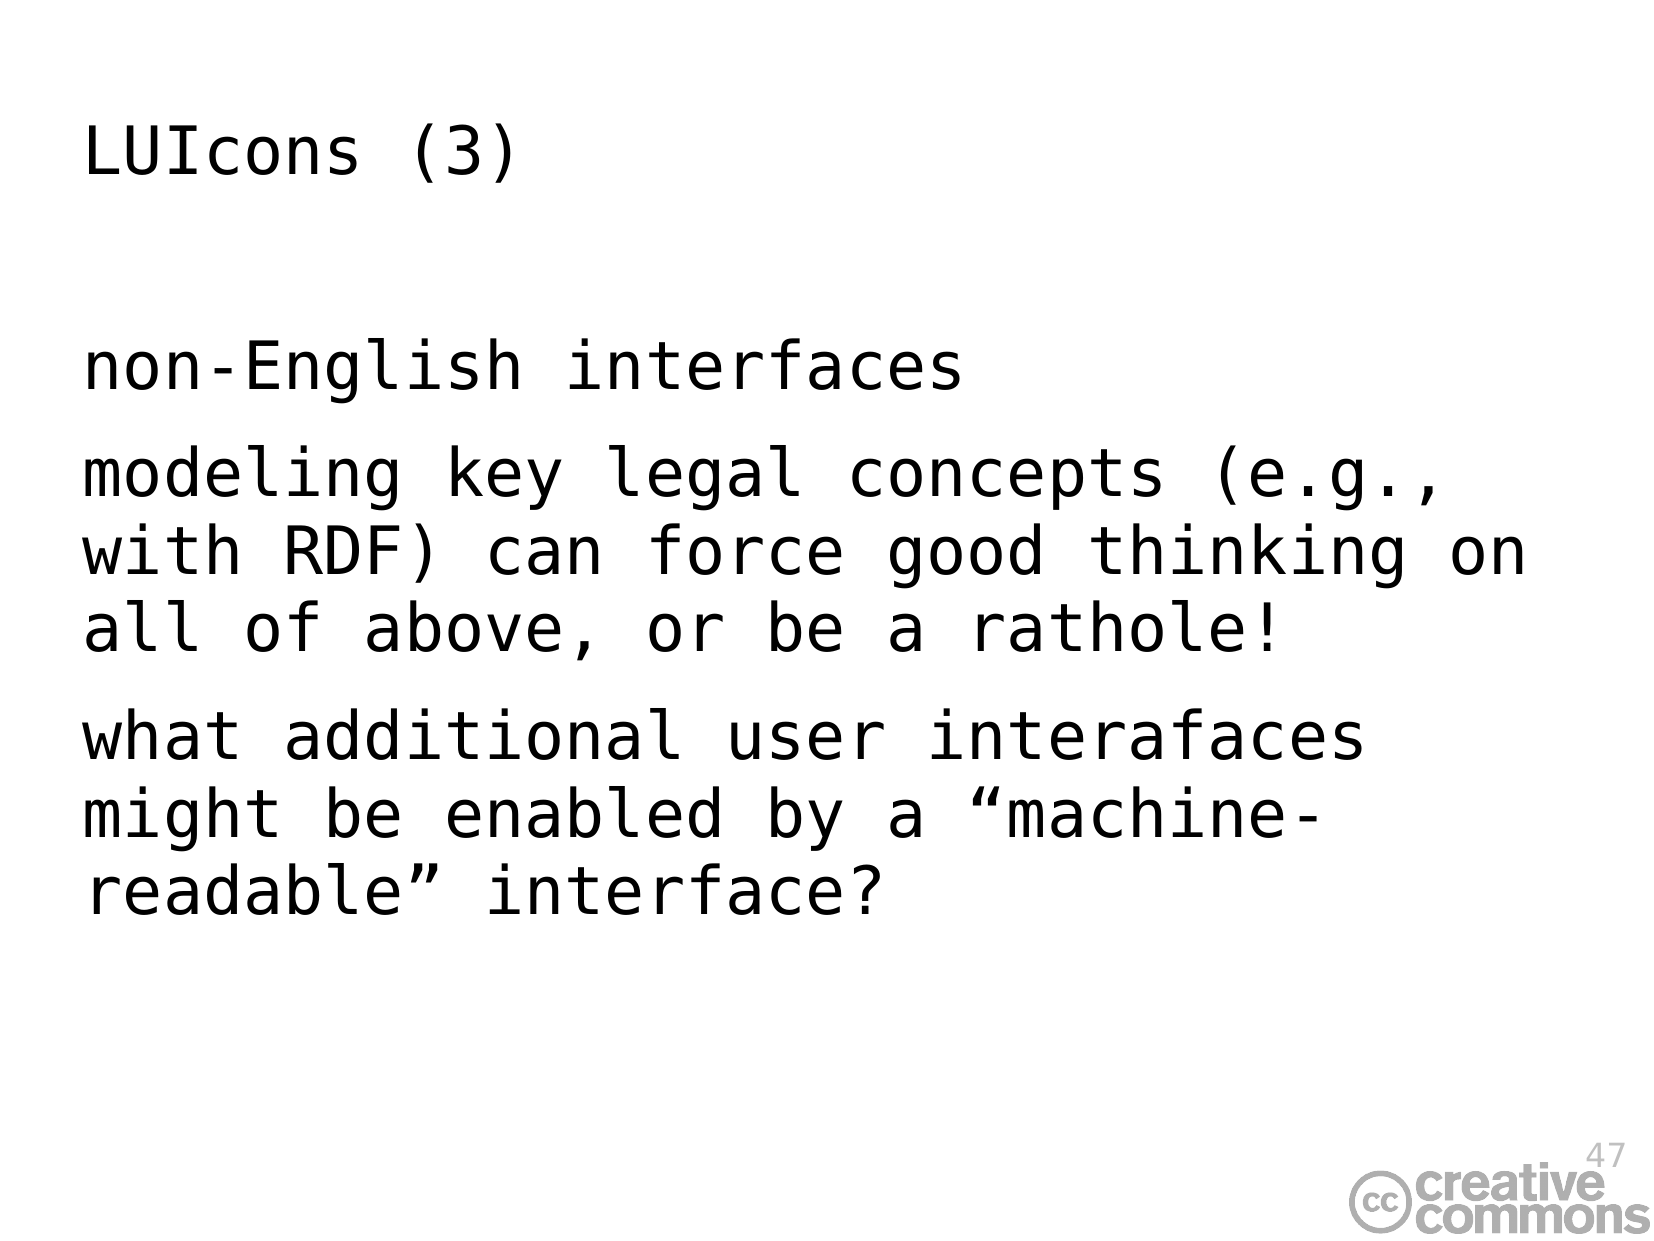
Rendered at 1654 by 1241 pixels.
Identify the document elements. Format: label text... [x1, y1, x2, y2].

picture [1349, 1162, 1650, 1234]
list LUIcons (3) non-English interfaces modeling key legal concepts (e.g., with RDF) can force good thinking on all of above, or be a rathole! what additional user interafaces might be enabled by a “machine-readable” interface? [82, 112, 1571, 1109]
